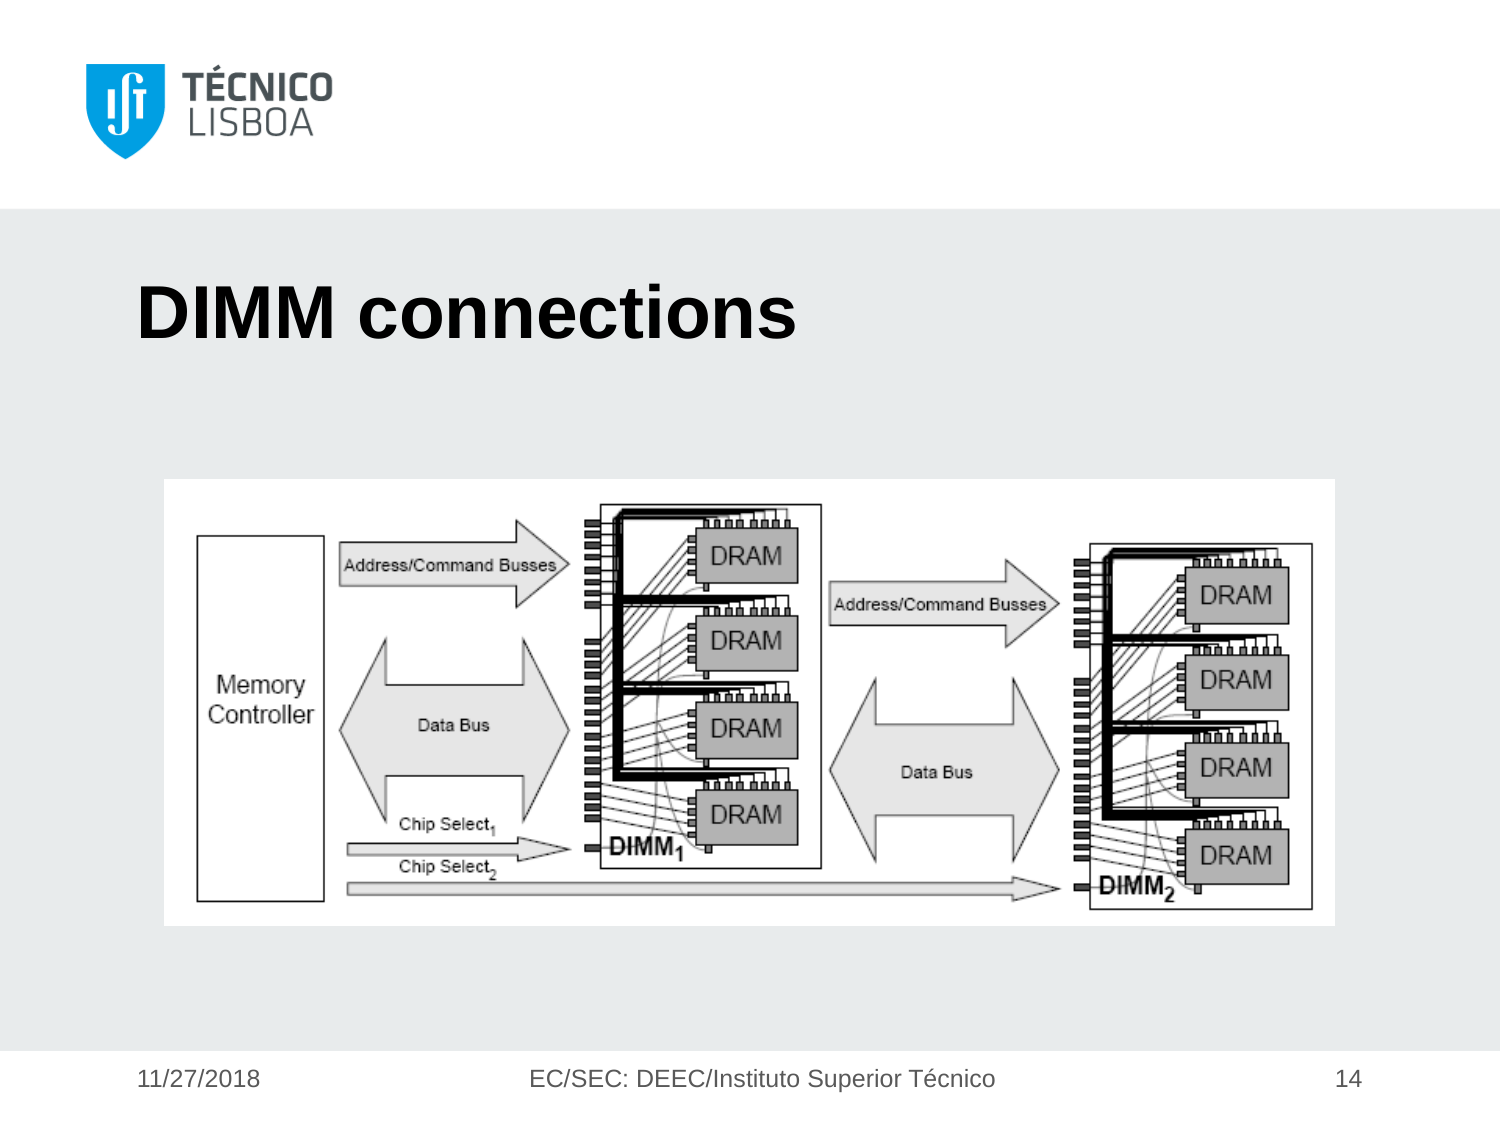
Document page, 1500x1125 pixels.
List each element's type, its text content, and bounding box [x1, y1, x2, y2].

slide_number <number> [1077, 1052, 1378, 1103]
slide_number 11/27/2018 [121, 1052, 425, 1103]
title DIMM connections [121, 237, 1378, 381]
picture [0, 0, 1500, 1125]
footer EC/SEC: DEEC/Instituto Superior Técnico [512, 1052, 1021, 1103]
